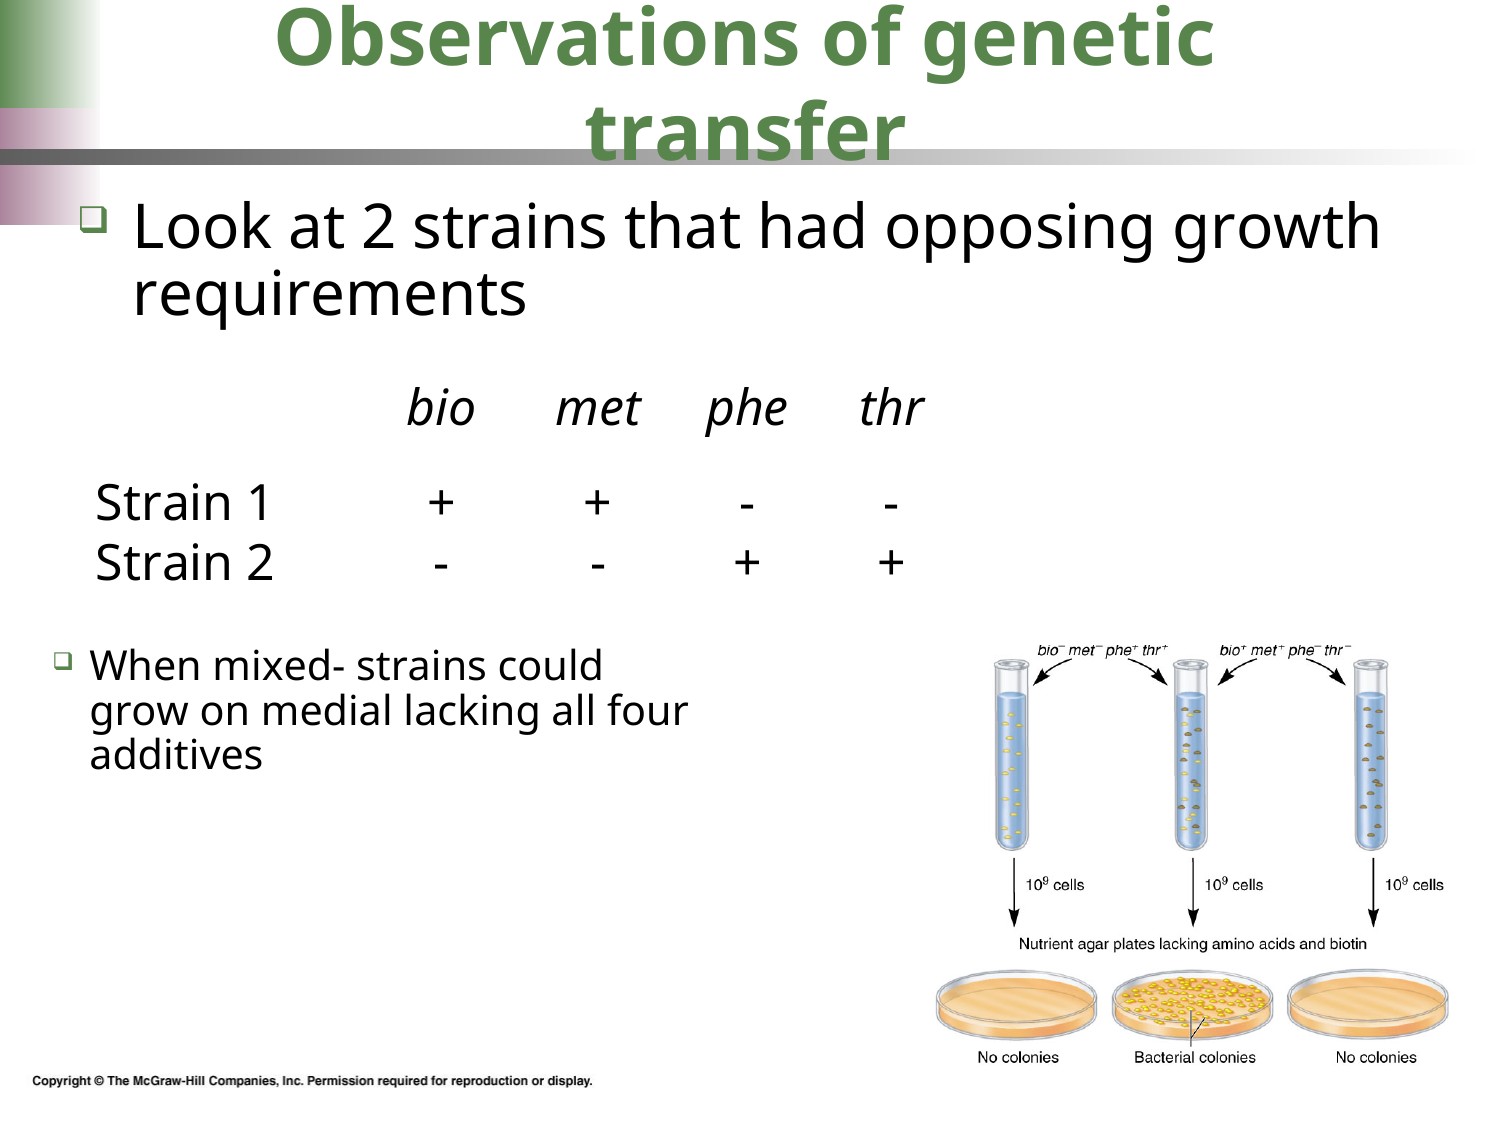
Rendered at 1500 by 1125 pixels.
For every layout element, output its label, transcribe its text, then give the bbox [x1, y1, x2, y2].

text_box thr [844, 368, 940, 444]
picture [929, 645, 1456, 1066]
text_box bio [392, 368, 492, 444]
text_box Strain 1 Strain 2 [81, 462, 411, 598]
text_box met [540, 368, 656, 444]
title Observations of genetic transfer [133, 24, 1359, 138]
list Look at 2 strains that had opposing growth requirements [62, 187, 1463, 338]
text_box - + [862, 462, 922, 598]
text_box + - [412, 462, 471, 598]
text_box phe [691, 368, 804, 444]
picture [24, 1074, 601, 1088]
text_box - + [718, 462, 777, 598]
text_box + - [568, 462, 628, 598]
text_box When mixed- strains could grow on medial lacking all four additives [37, 637, 726, 788]
